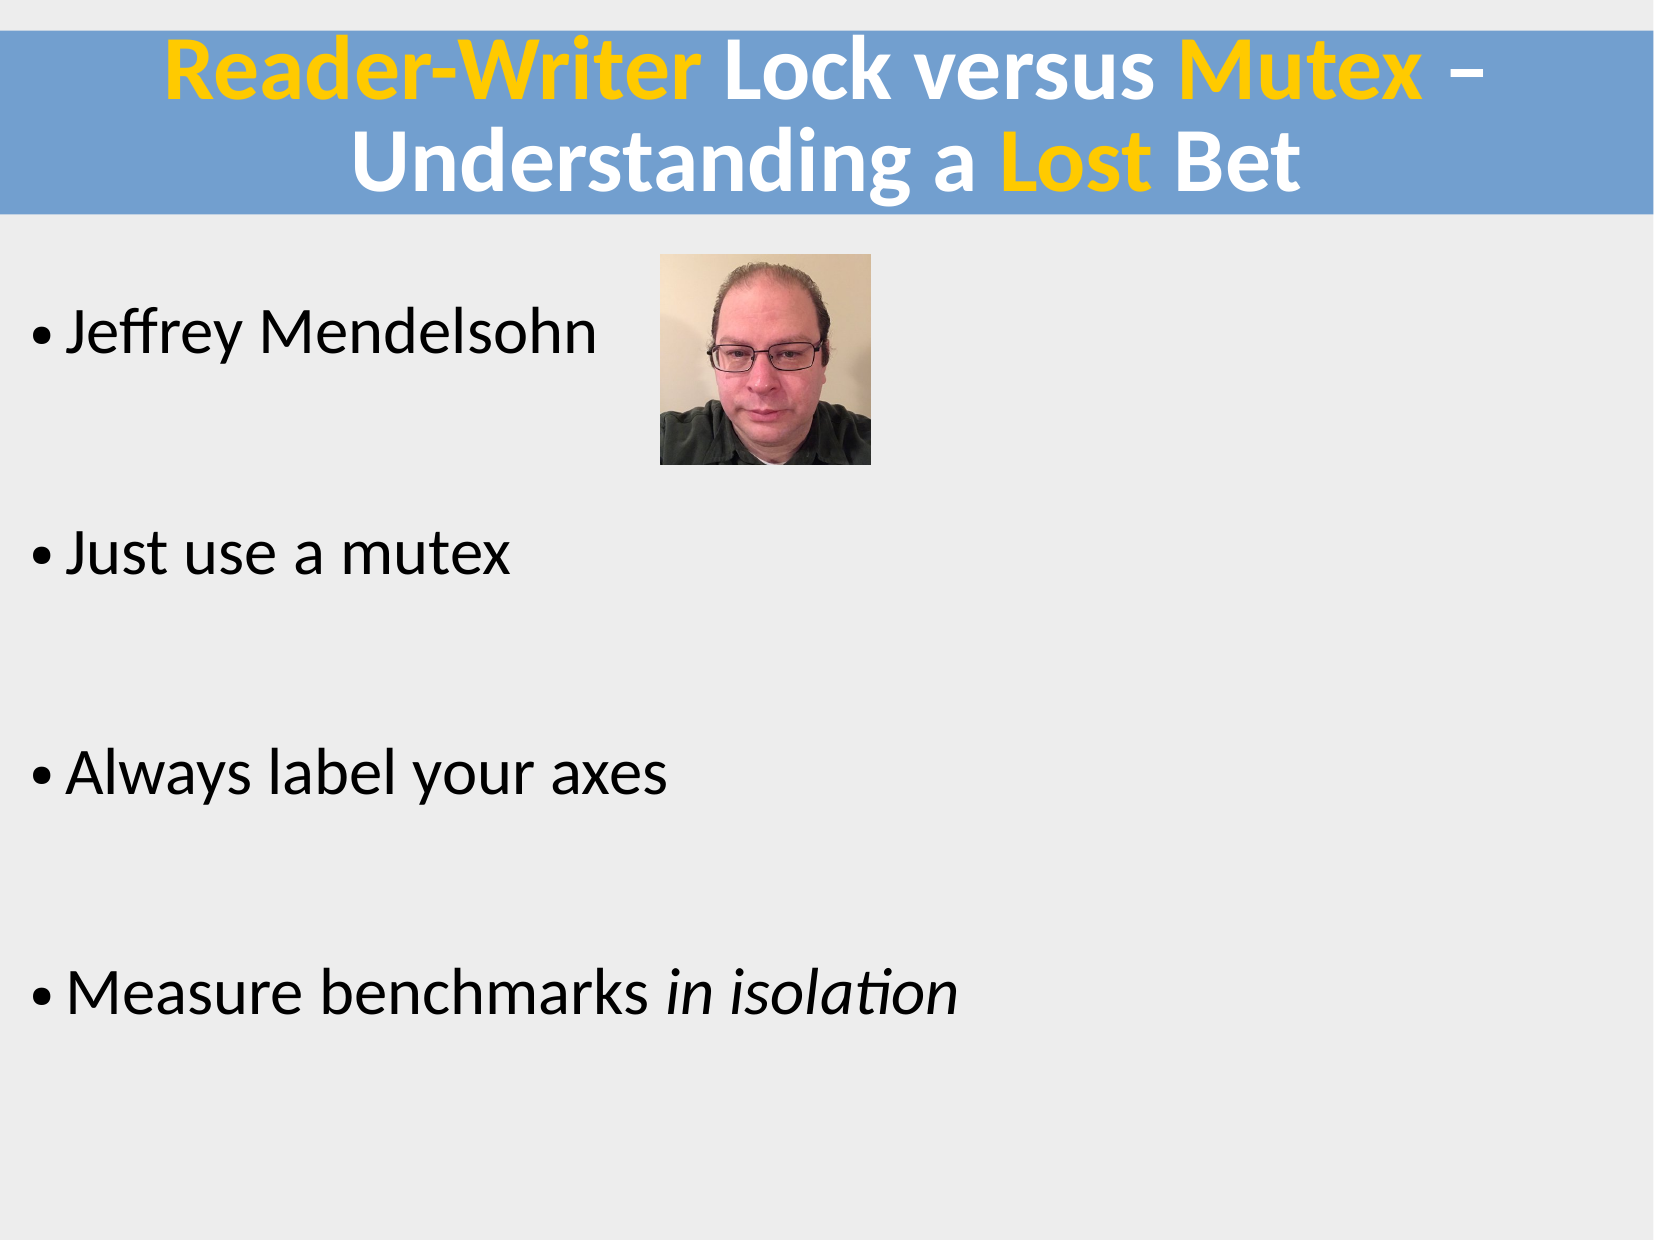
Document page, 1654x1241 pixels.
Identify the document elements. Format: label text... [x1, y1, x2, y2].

picture [660, 254, 871, 466]
title Reader-Writer Lock versus Mutex – Understanding a Lost Bet [0, 30, 1654, 215]
text_box Jeffrey Mendelsohn Just use a mutex Always label your axes Measure benchmarks in isolation [15, 296, 1636, 1105]
